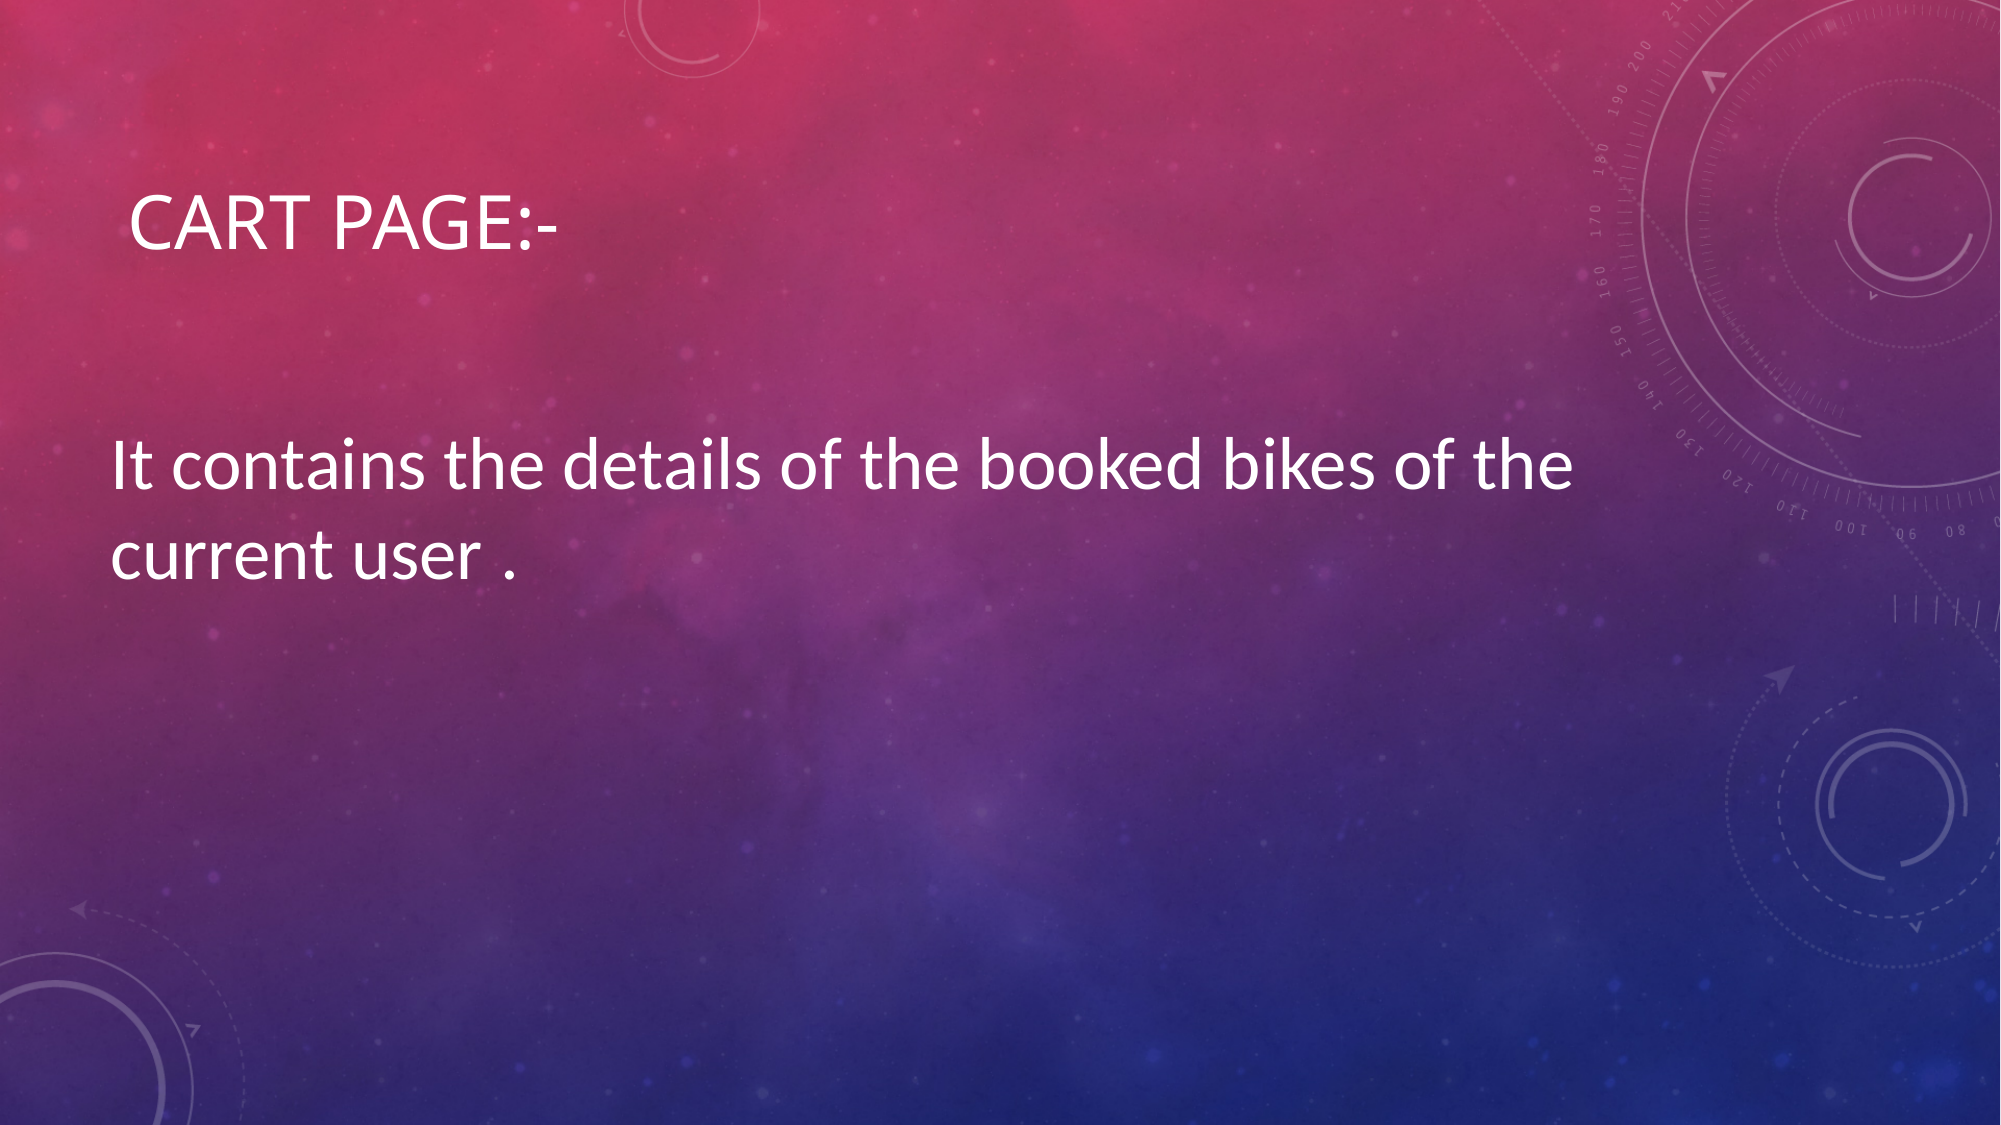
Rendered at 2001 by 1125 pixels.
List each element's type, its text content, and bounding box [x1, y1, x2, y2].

title Cart page:- [112, 99, 1775, 339]
text_box It contains the details of the booked bikes of the current user . [95, 407, 1749, 828]
picture [0, 0, 2001, 1125]
